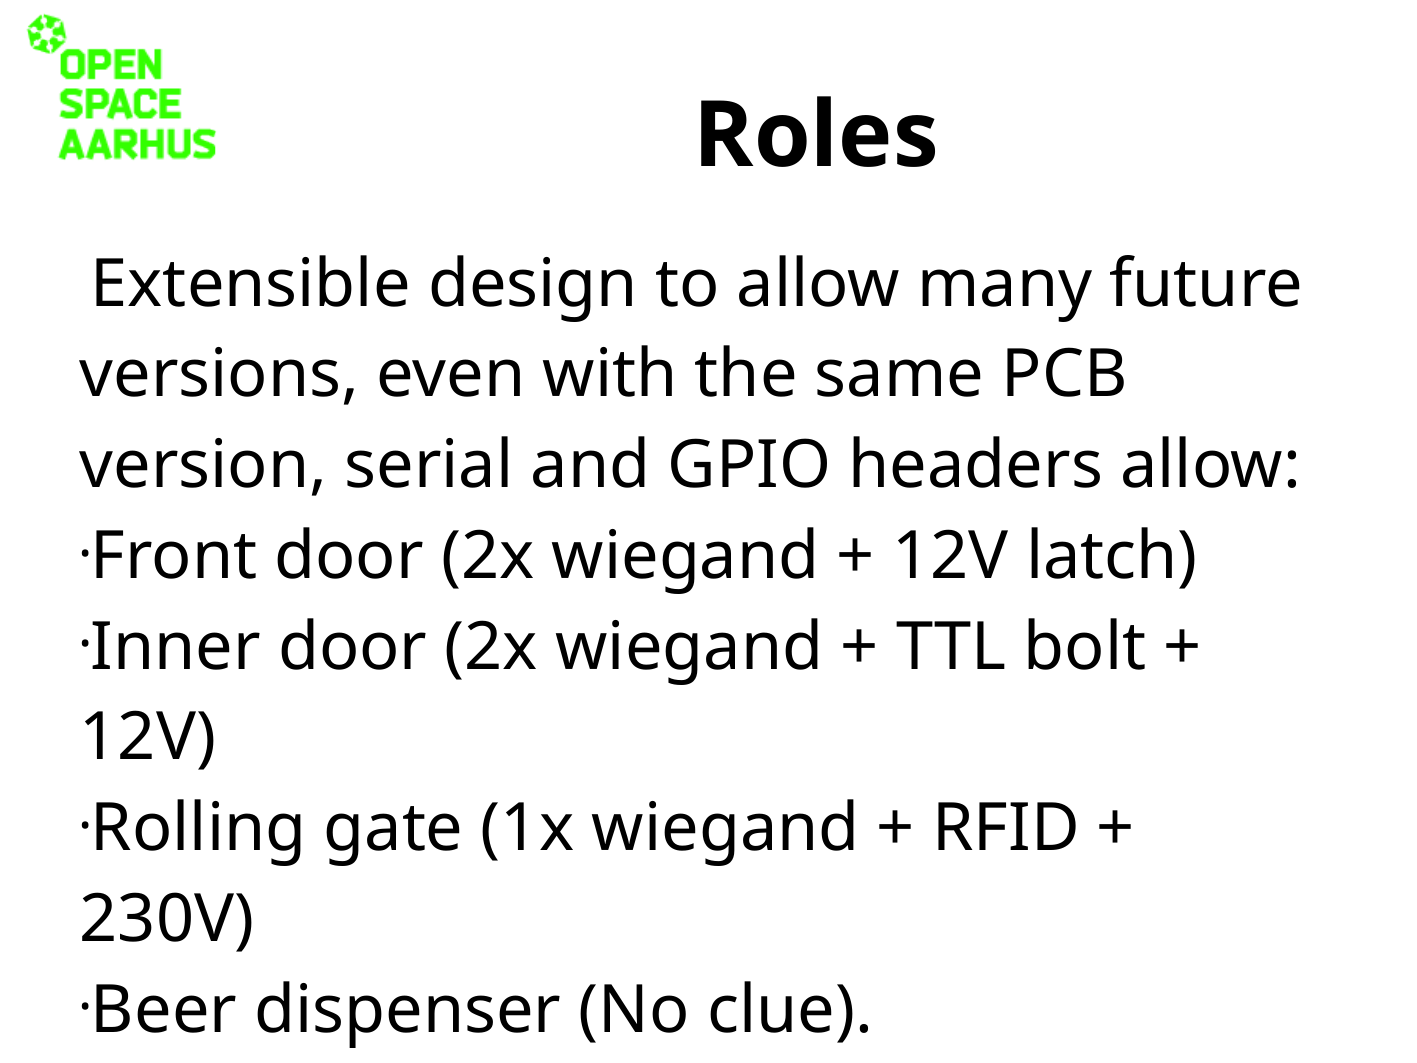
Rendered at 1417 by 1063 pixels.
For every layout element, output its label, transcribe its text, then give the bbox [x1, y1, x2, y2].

text_box Extensible design to allow many future versions, even with the same PCB version, serial and GPIO headers allow: Front door (2x wiegand + 12V latch) Inner door (2x wiegand + TTL bolt + 12V) Rolling gate (1x wiegand + RFID + 230V) Beer dispenser (No clue). Cash register (RFID + I2C coin rejector) [64, 227, 1340, 1049]
picture [0, 0, 344, 188]
title Roles [286, 42, 1346, 220]
